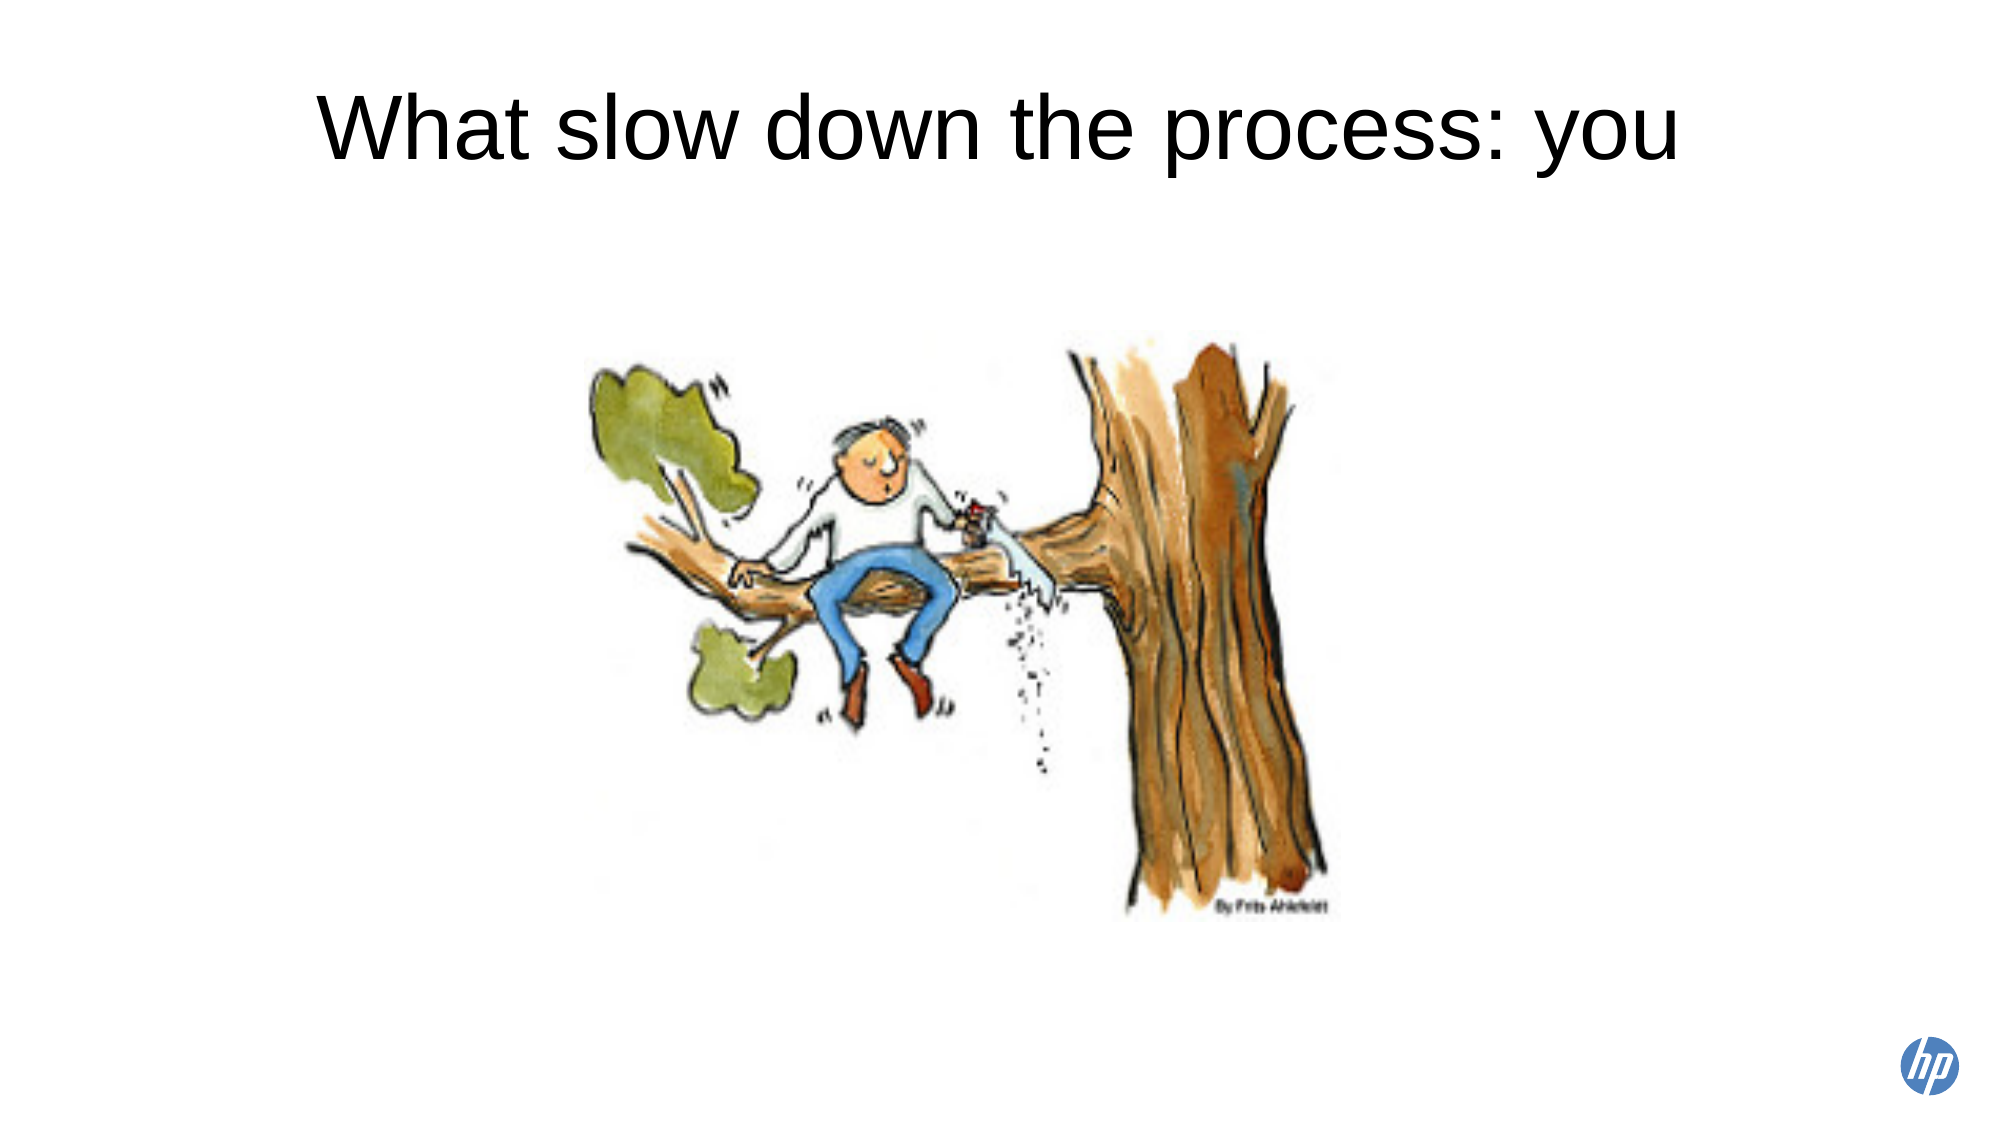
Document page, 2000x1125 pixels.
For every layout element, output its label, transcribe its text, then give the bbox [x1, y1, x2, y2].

picture [584, 330, 1341, 922]
title What slow down the process: you [0, 0, 2000, 255]
